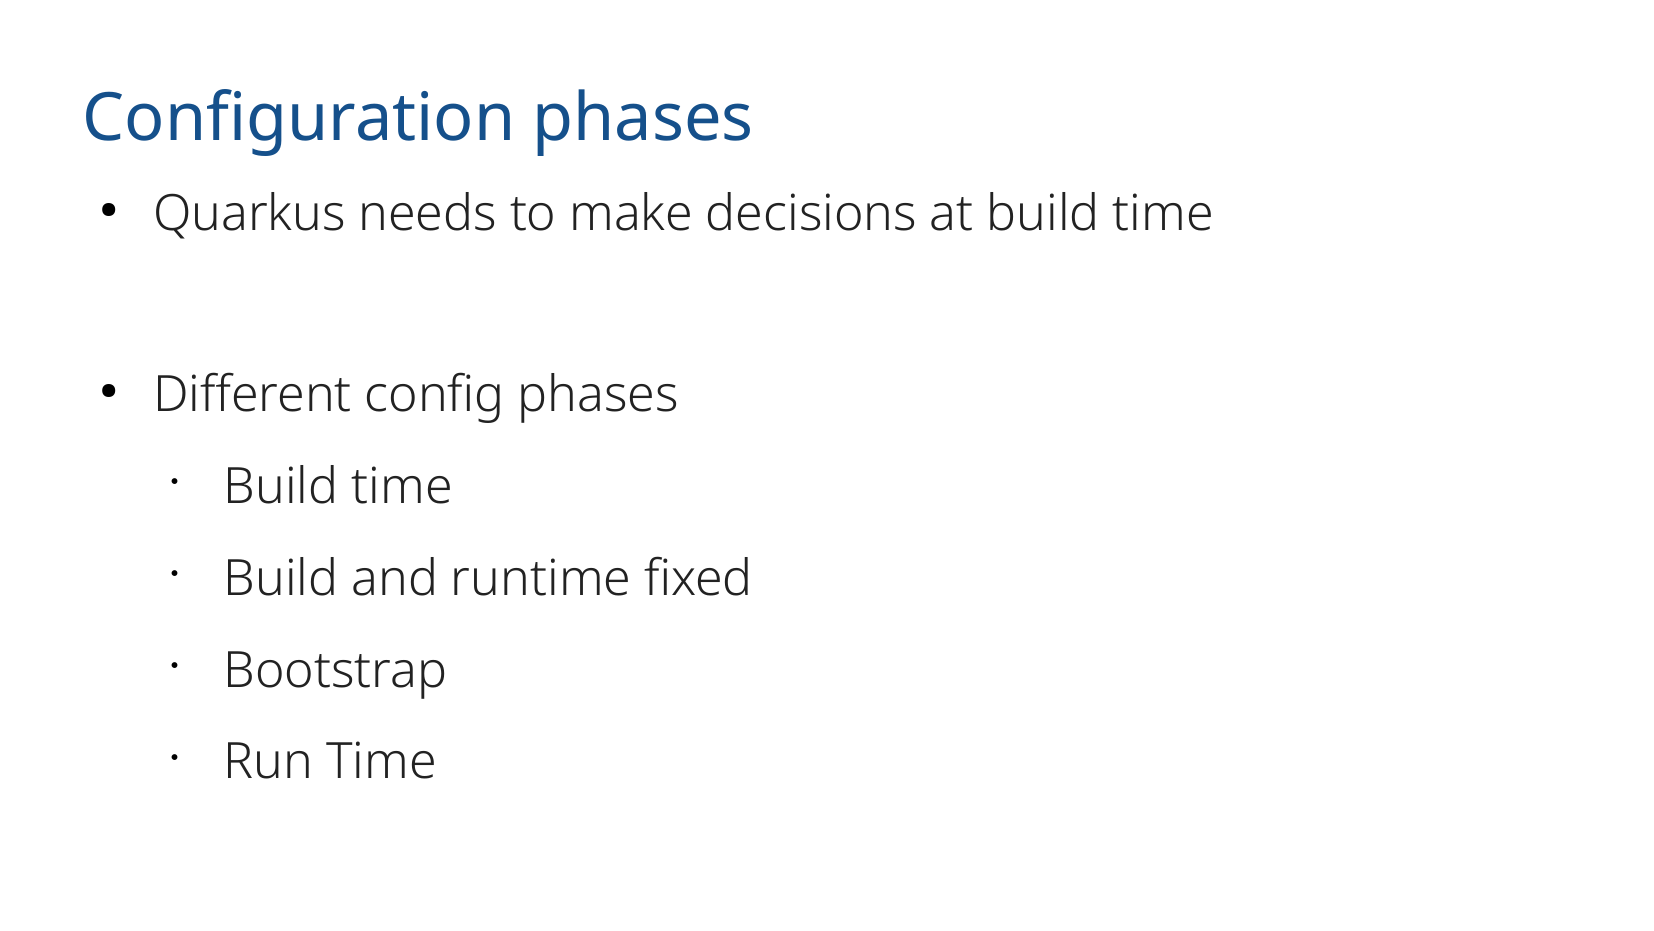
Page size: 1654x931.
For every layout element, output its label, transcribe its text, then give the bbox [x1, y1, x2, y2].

list Quarkus needs to make decisions at build time Different config phases Build time Build and runtime fixed Bootstrap Run Time [82, 177, 1583, 886]
title Configuration phases [82, 37, 1571, 177]
